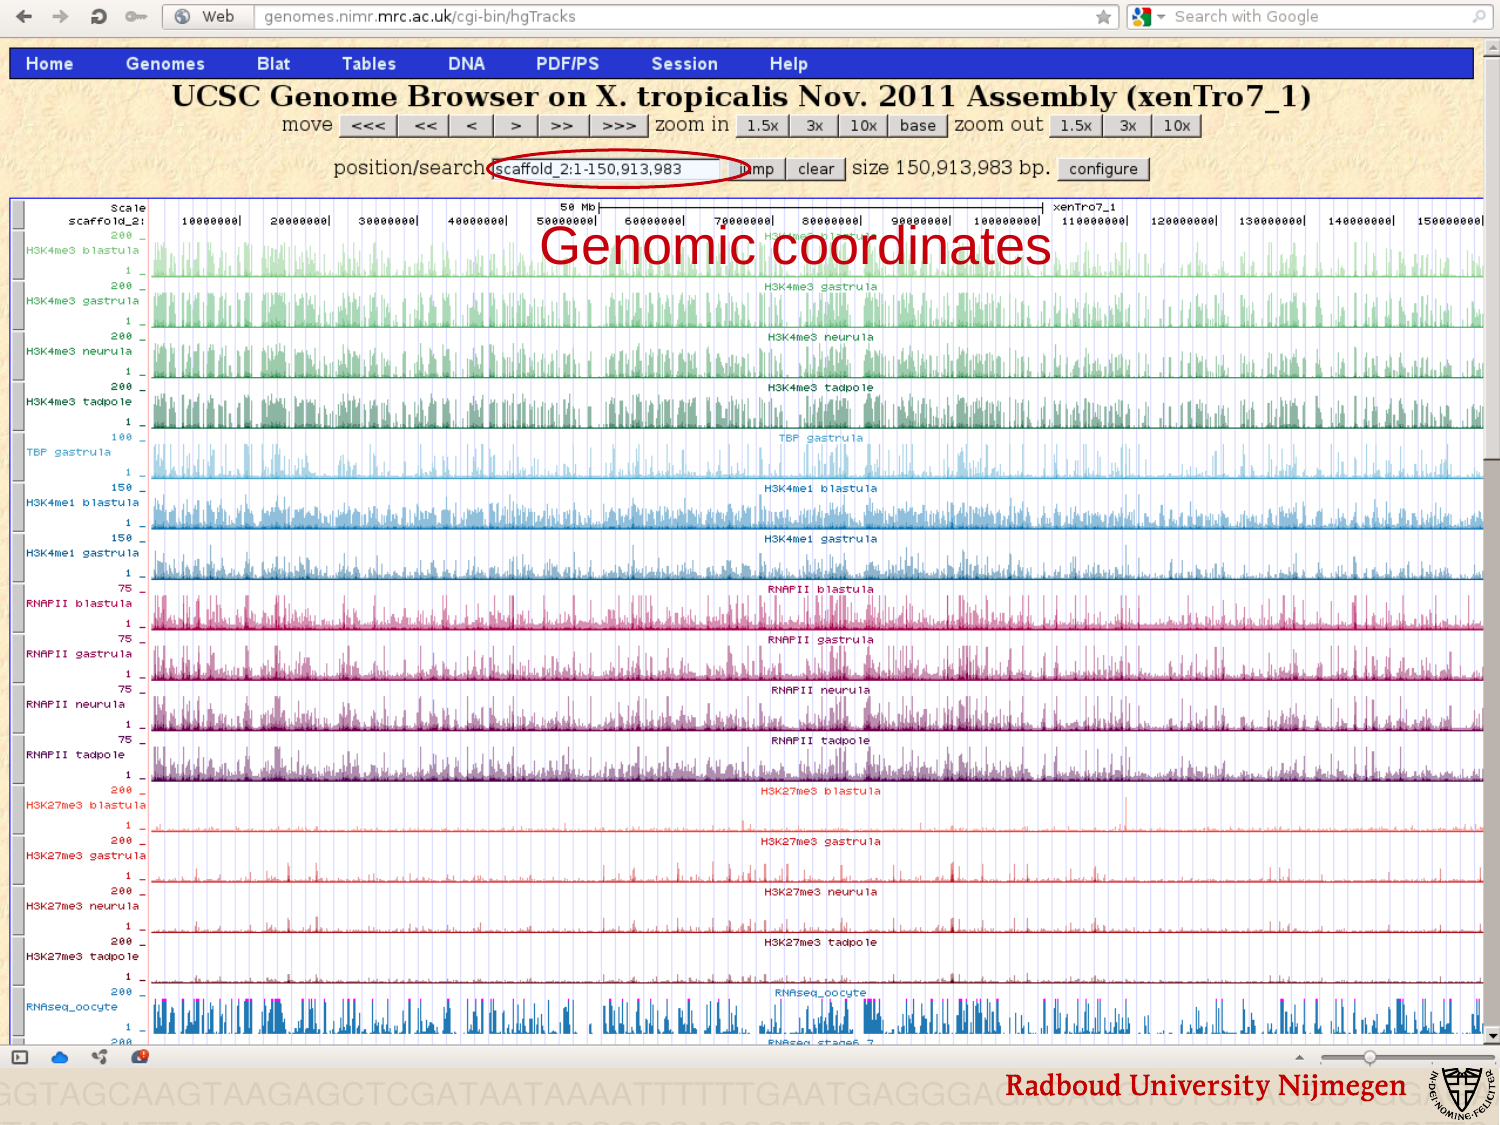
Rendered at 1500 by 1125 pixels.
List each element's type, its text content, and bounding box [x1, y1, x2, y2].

text_box Genomic coordinates [525, 202, 1313, 283]
picture [0, 0, 1500, 1125]
text_box [487, 149, 751, 188]
